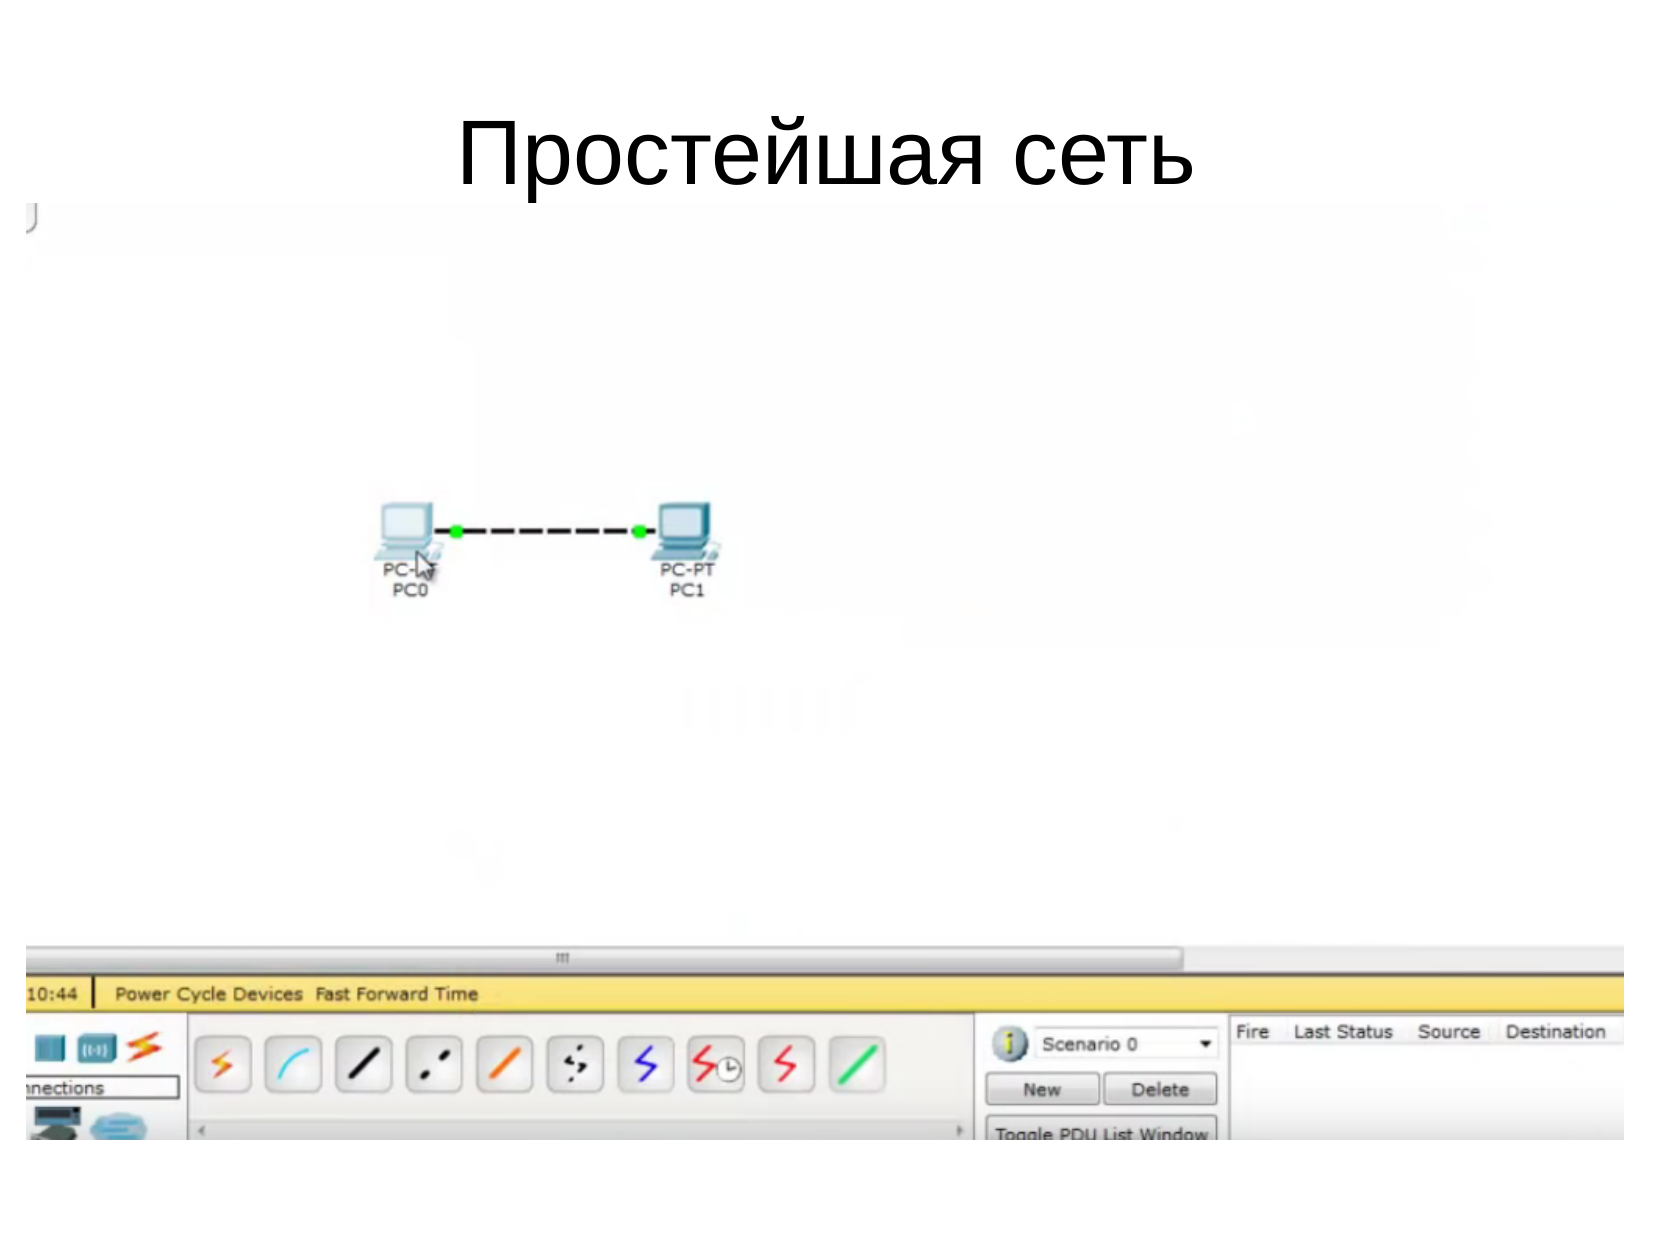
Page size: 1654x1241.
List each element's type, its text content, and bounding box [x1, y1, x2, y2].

picture [26, 203, 1624, 1140]
title Простейшая сеть [82, 49, 1571, 203]
